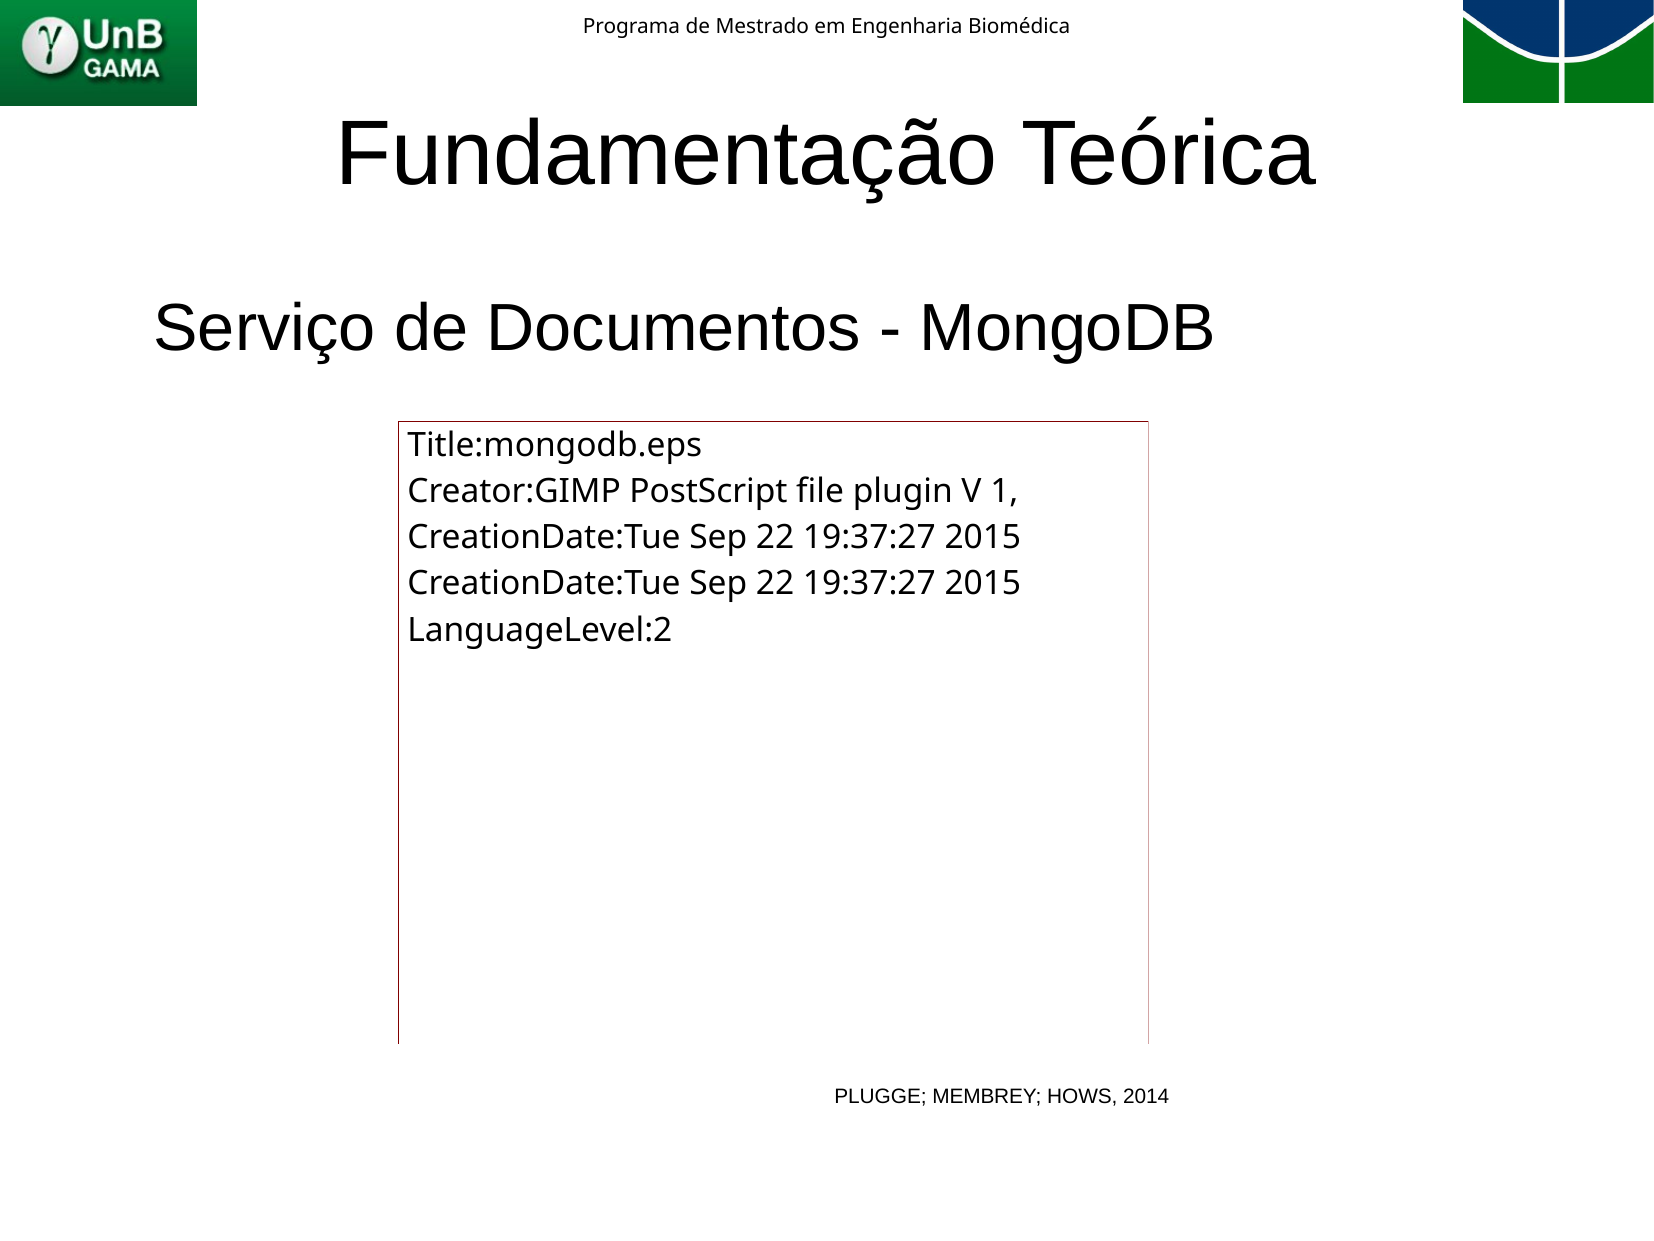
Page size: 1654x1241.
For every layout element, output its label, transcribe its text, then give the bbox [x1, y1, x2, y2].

picture [0, 0, 197, 106]
title Fundamentação Teórica [82, 49, 1571, 257]
picture [1463, 0, 1654, 103]
text_box PLUGGE; MEMBREY; HOWS, 2014 [819, 1077, 1277, 1116]
list Serviço de Documentos - MongoDB [82, 290, 1571, 1010]
picture [396, 418, 1149, 1044]
